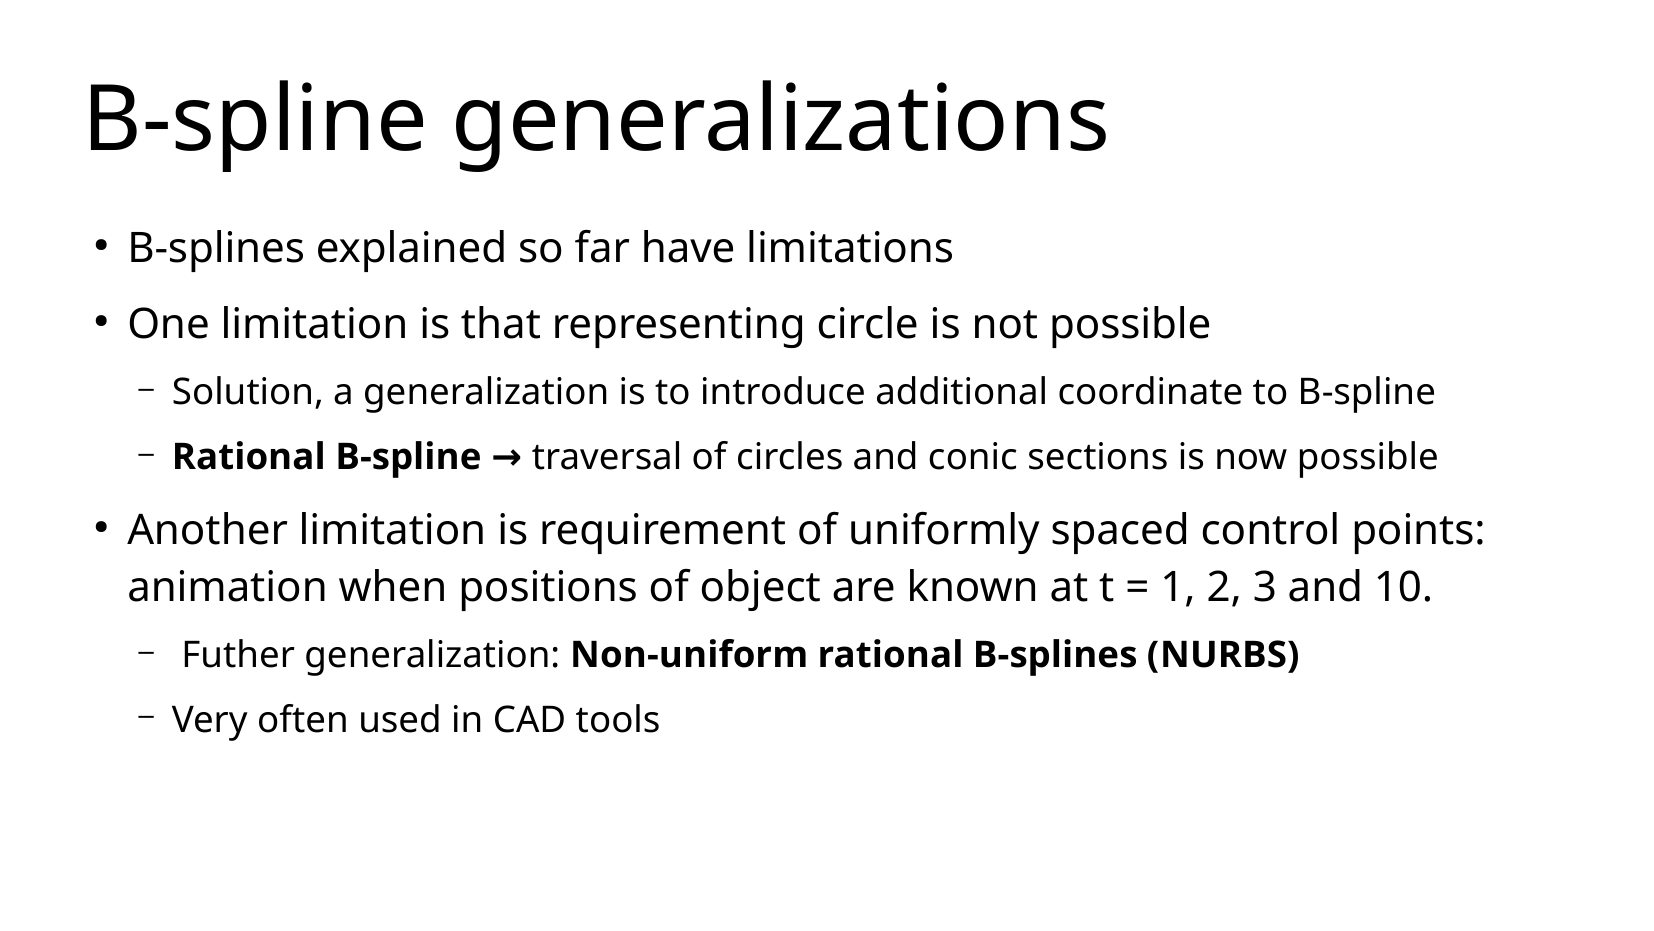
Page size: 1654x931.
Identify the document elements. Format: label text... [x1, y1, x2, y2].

list B-splines explained so far have limitations One limitation is that representing circle is not possible Solution, a generalization is to introduce additional coordinate to B-spline Rational B-spline → traversal of circles and conic sections is now possible Another limitation is requirement of uniformly spaced control points: animation when positions of object are known at t = 1, 2, 3 and 10. Futher generalization: Non-uniform rational B-splines (NURBS) Very often used in CAD tools [82, 217, 1571, 758]
title B-spline generalizations [82, 37, 1571, 193]
